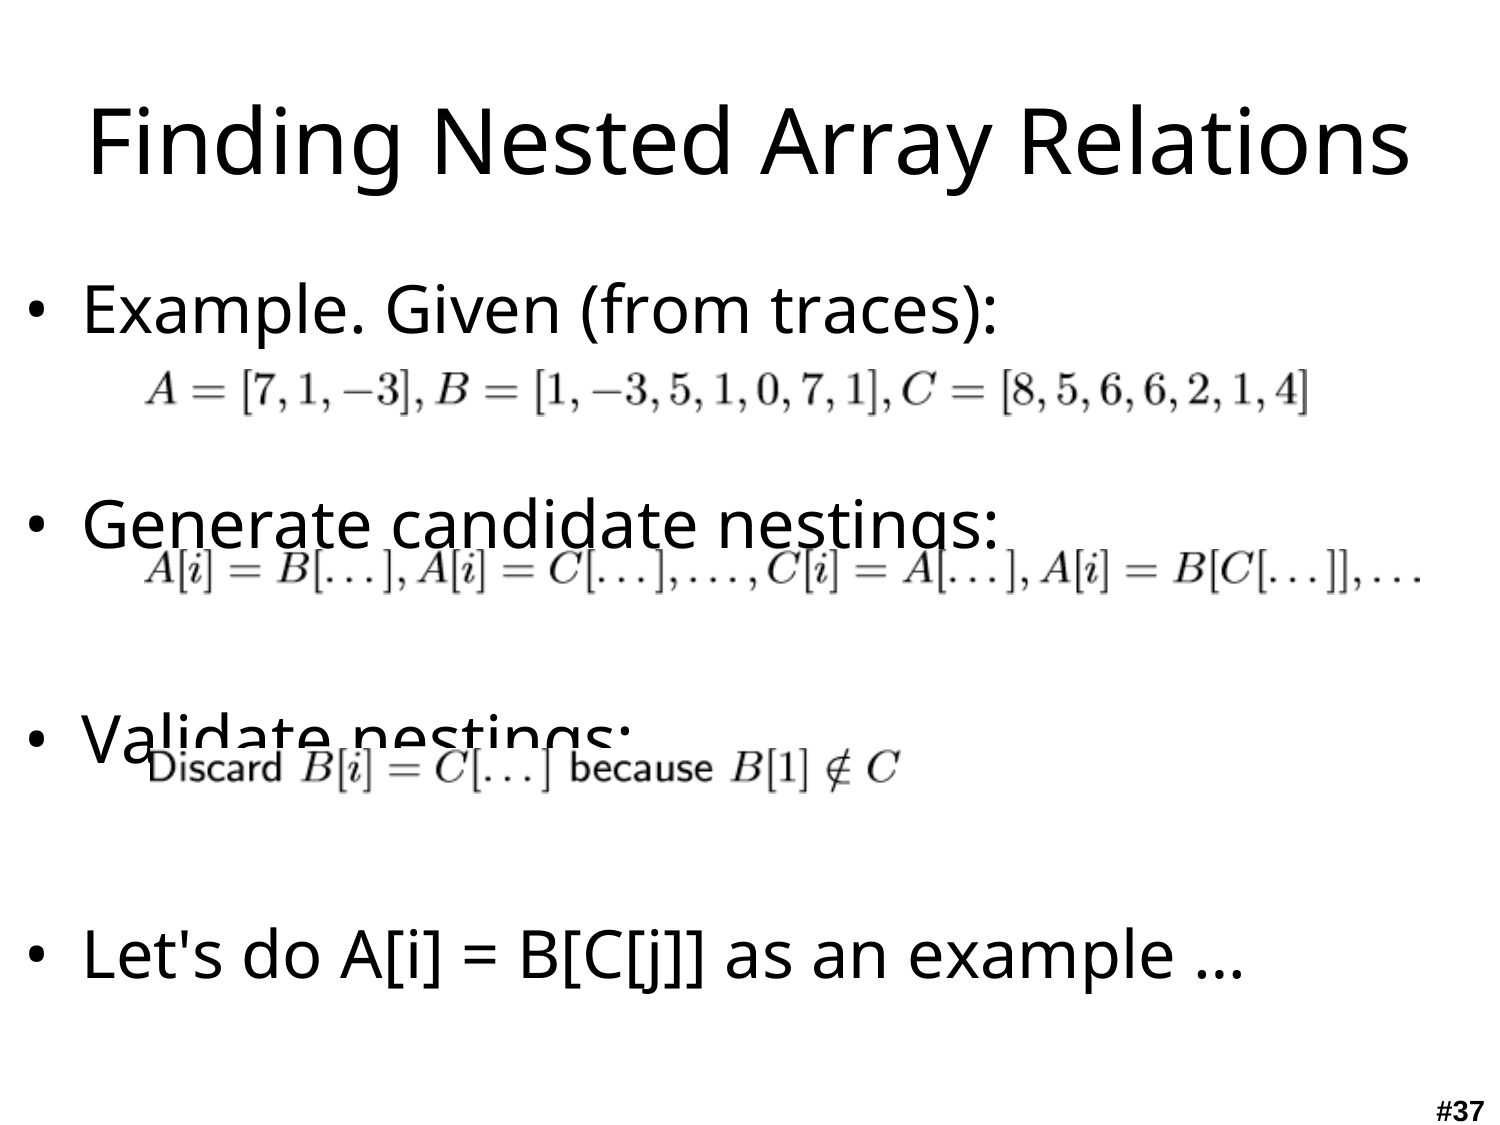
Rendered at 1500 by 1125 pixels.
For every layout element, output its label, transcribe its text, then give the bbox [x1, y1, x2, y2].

picture [150, 748, 901, 794]
list Example. Given (from traces): Generate candidate nestings: Validate nestings: Let's do A[i] = B[C[j]] as an example … [24, 262, 1476, 1101]
picture [144, 369, 1307, 417]
picture [144, 549, 1420, 595]
title Finding Nested Array Relations [24, 45, 1476, 233]
